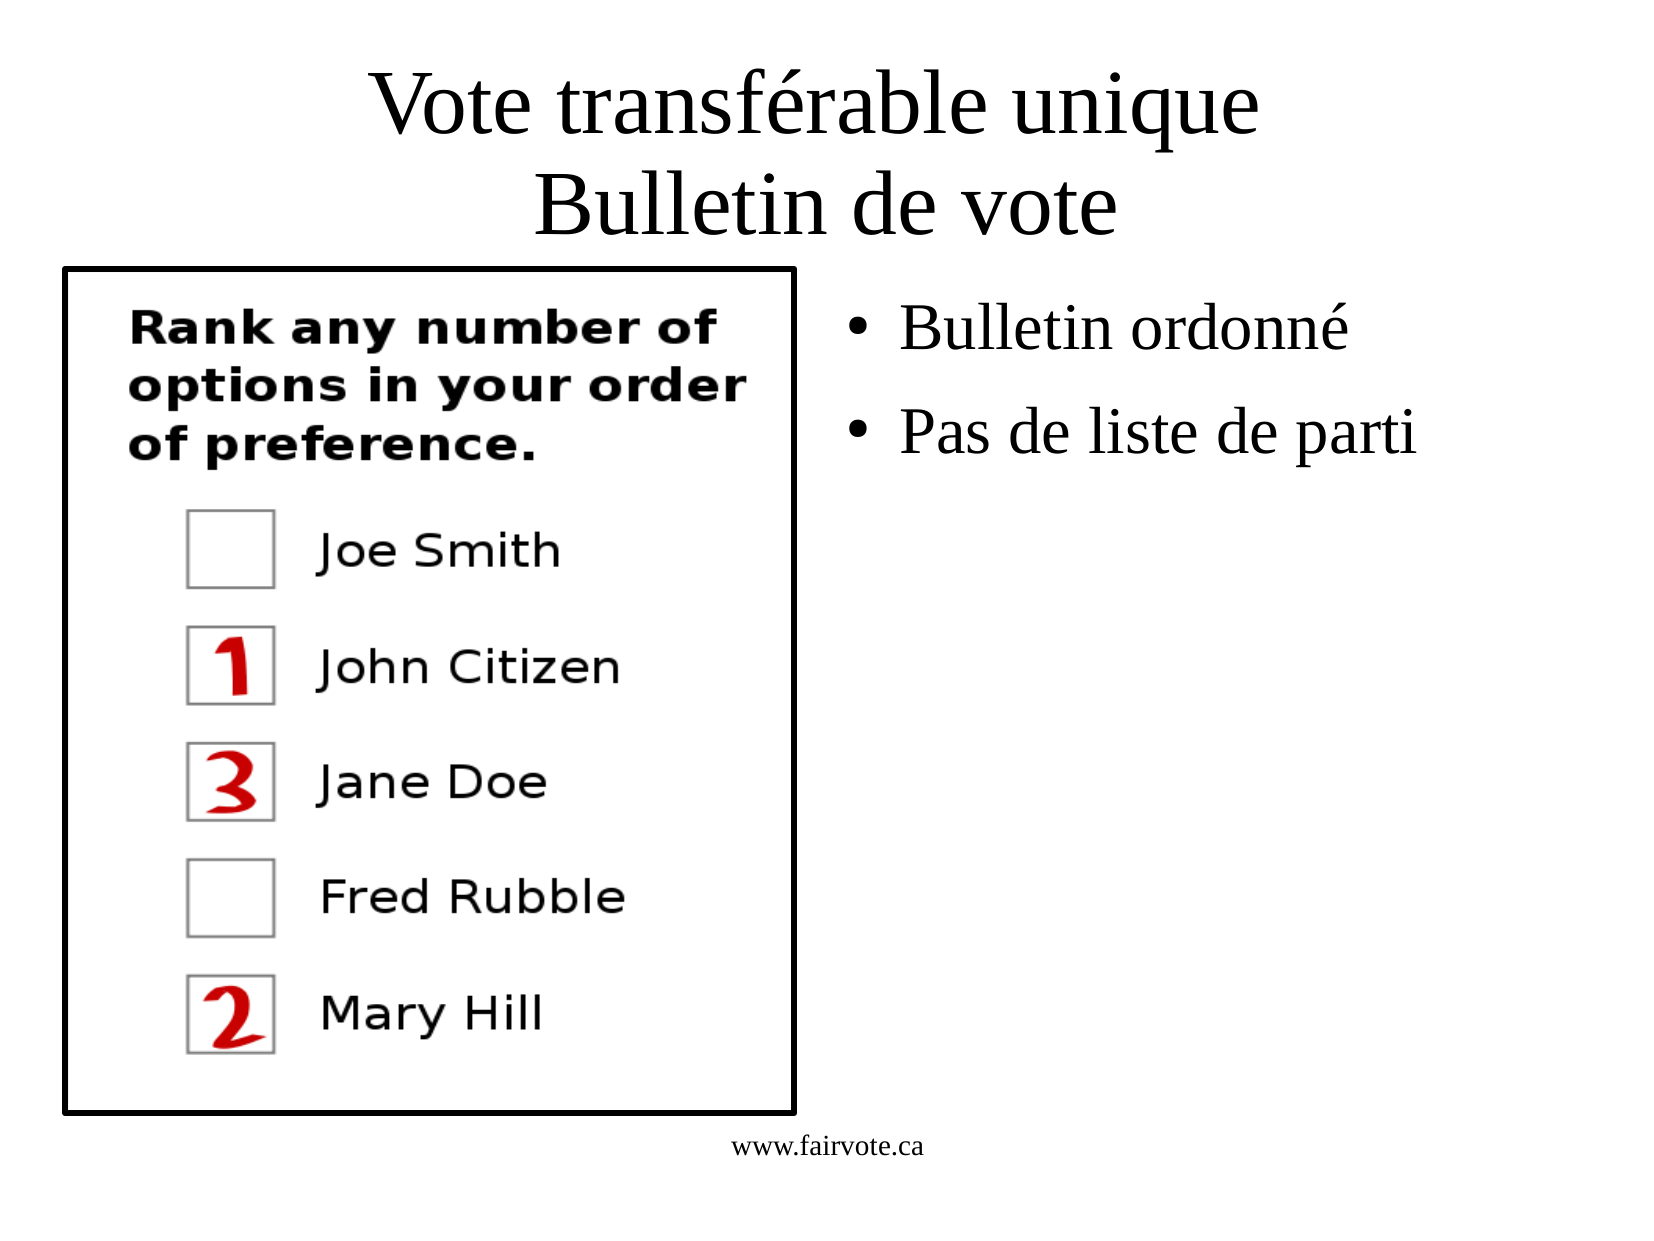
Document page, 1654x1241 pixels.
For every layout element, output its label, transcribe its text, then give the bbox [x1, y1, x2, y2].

title Vote transférable unique Bulletin de vote [82, 49, 1571, 257]
picture [67, 271, 792, 1111]
list Bulletin ordonné Pas de liste de parti [828, 290, 1539, 1010]
